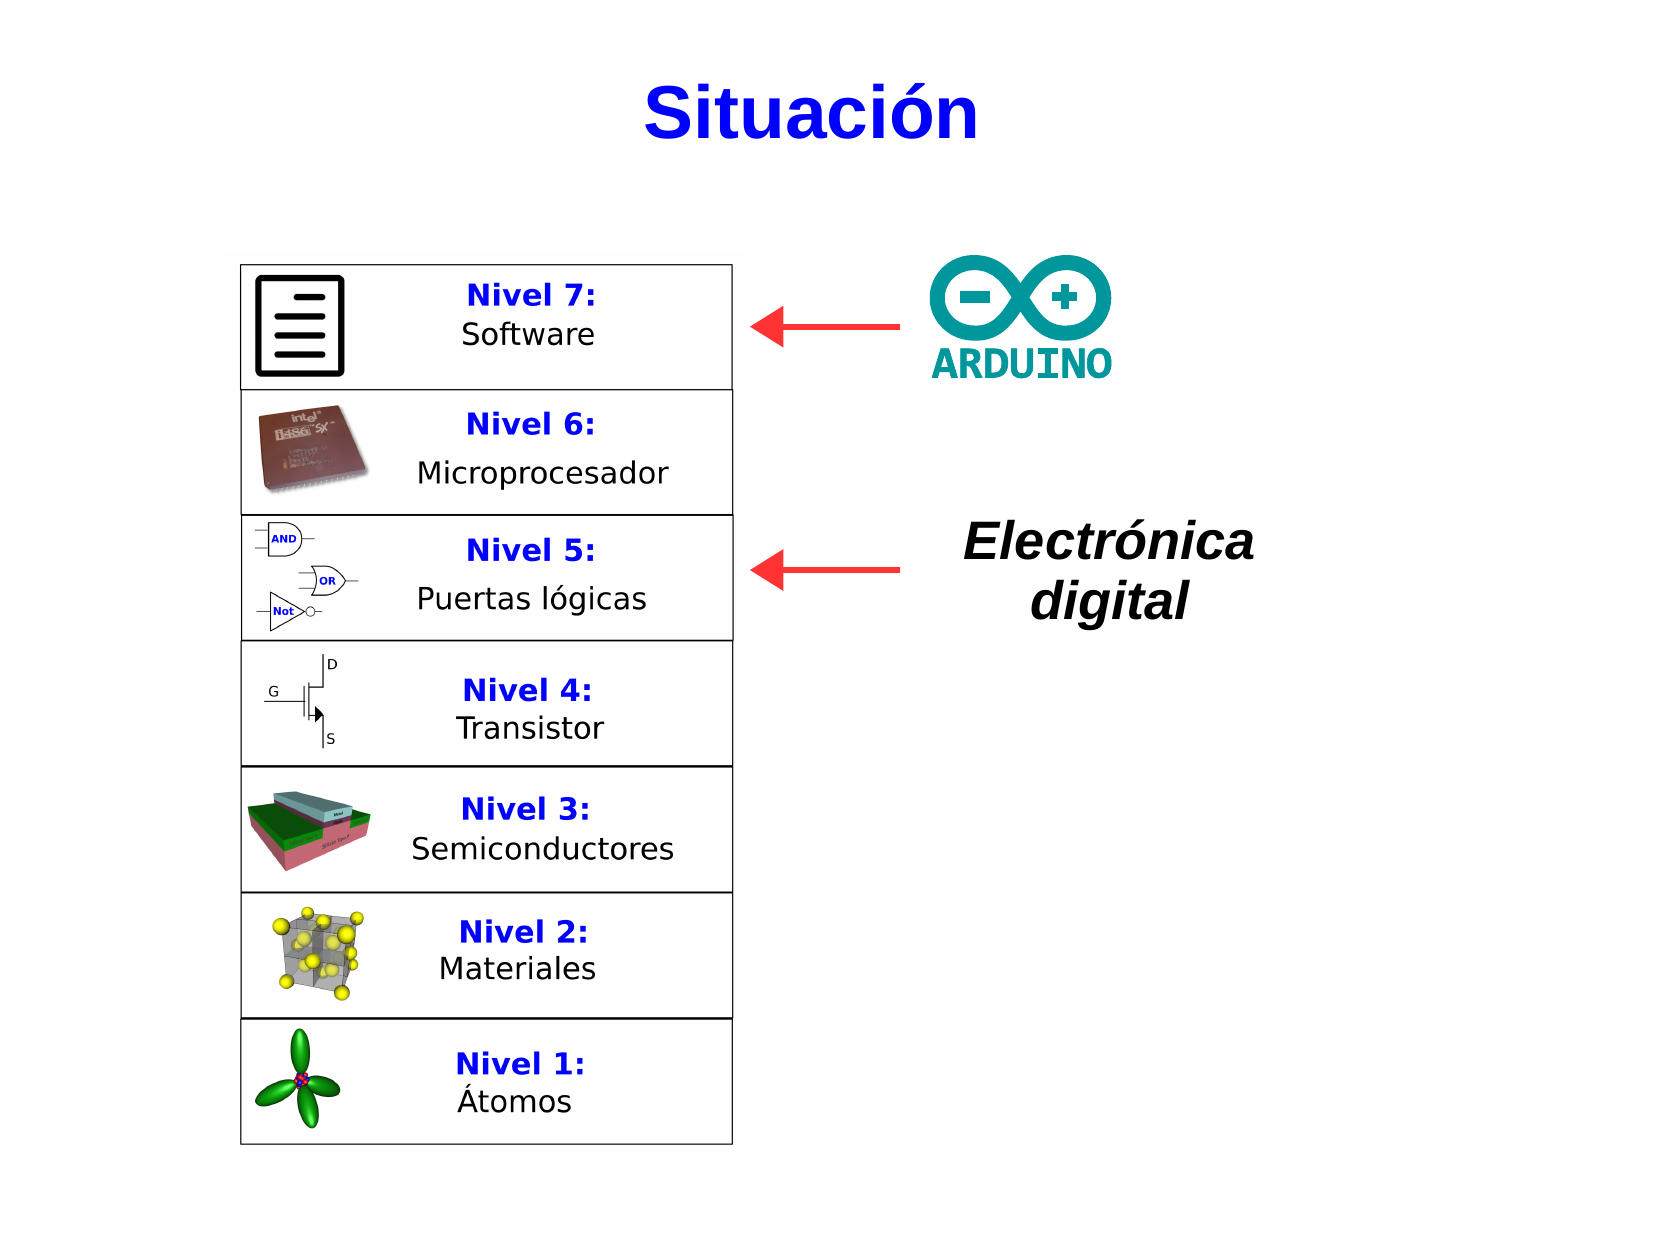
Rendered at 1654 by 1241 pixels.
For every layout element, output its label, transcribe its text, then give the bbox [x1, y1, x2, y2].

picture [930, 255, 1112, 379]
picture [225, 251, 743, 1156]
text_box Electrónica digital [930, 510, 1291, 632]
text_box Situación [64, 60, 1561, 166]
